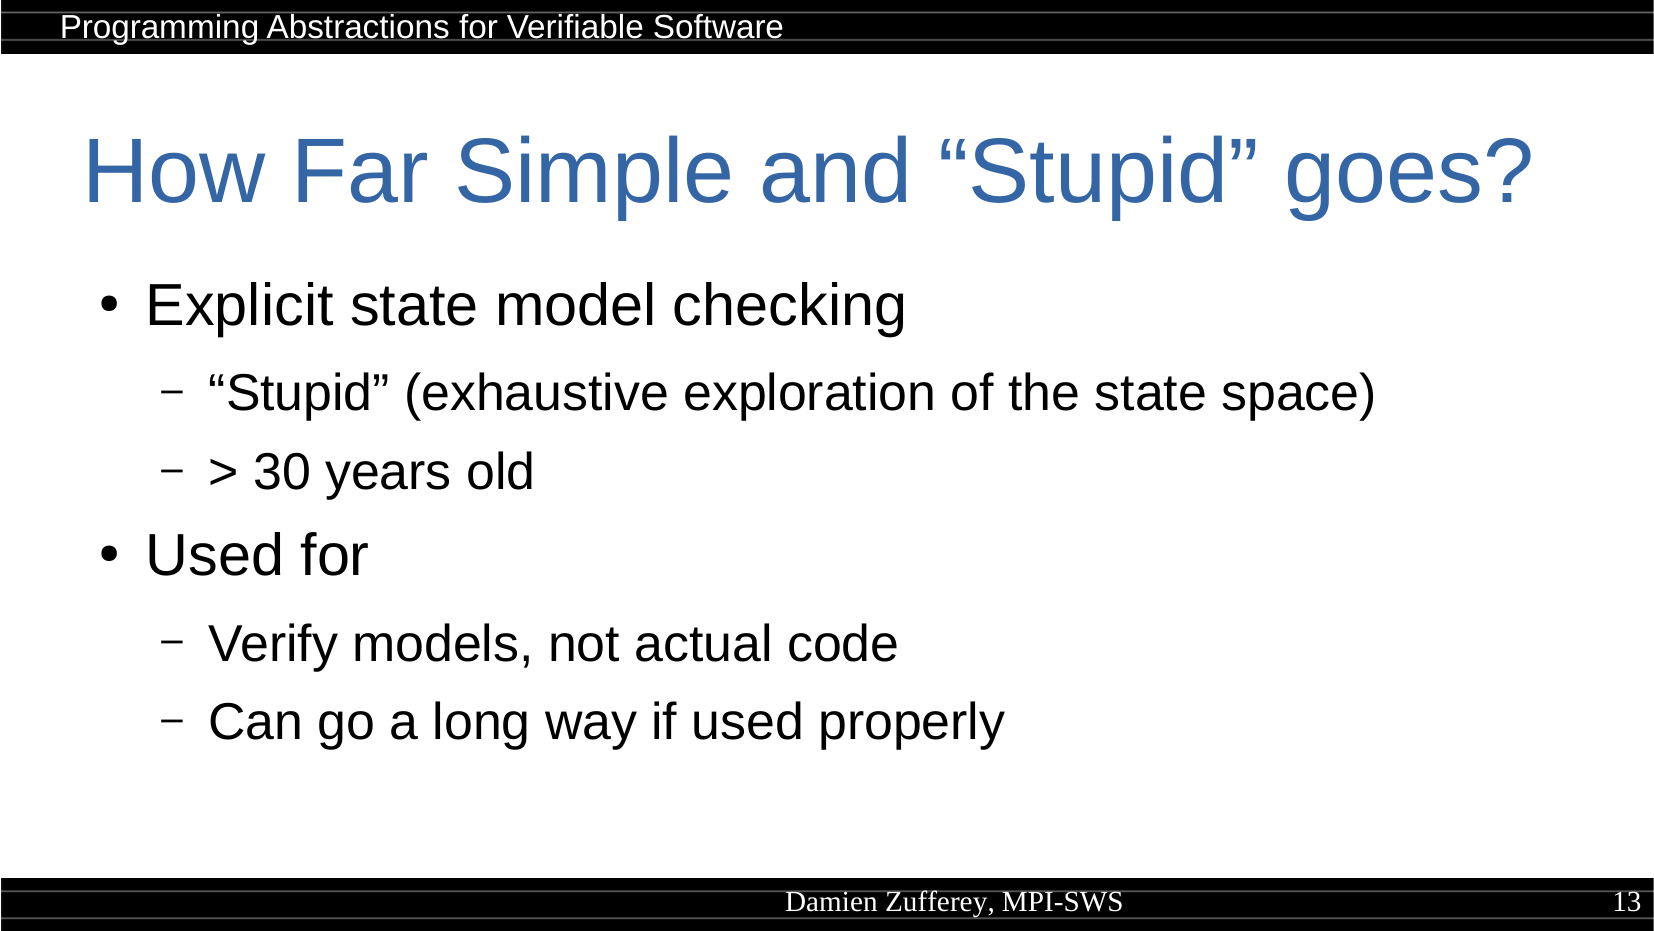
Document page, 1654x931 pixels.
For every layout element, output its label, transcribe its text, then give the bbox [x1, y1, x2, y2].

title How Far Simple and “Stupid” goes? [82, 92, 1571, 249]
picture [1, 878, 1654, 931]
picture [1, 0, 1654, 54]
list Explicit state model checking “Stupid” (exhaustive exploration of the state space) > 30 years old Used for Verify models, not actual code Can go a long way if used properly [82, 271, 1571, 758]
